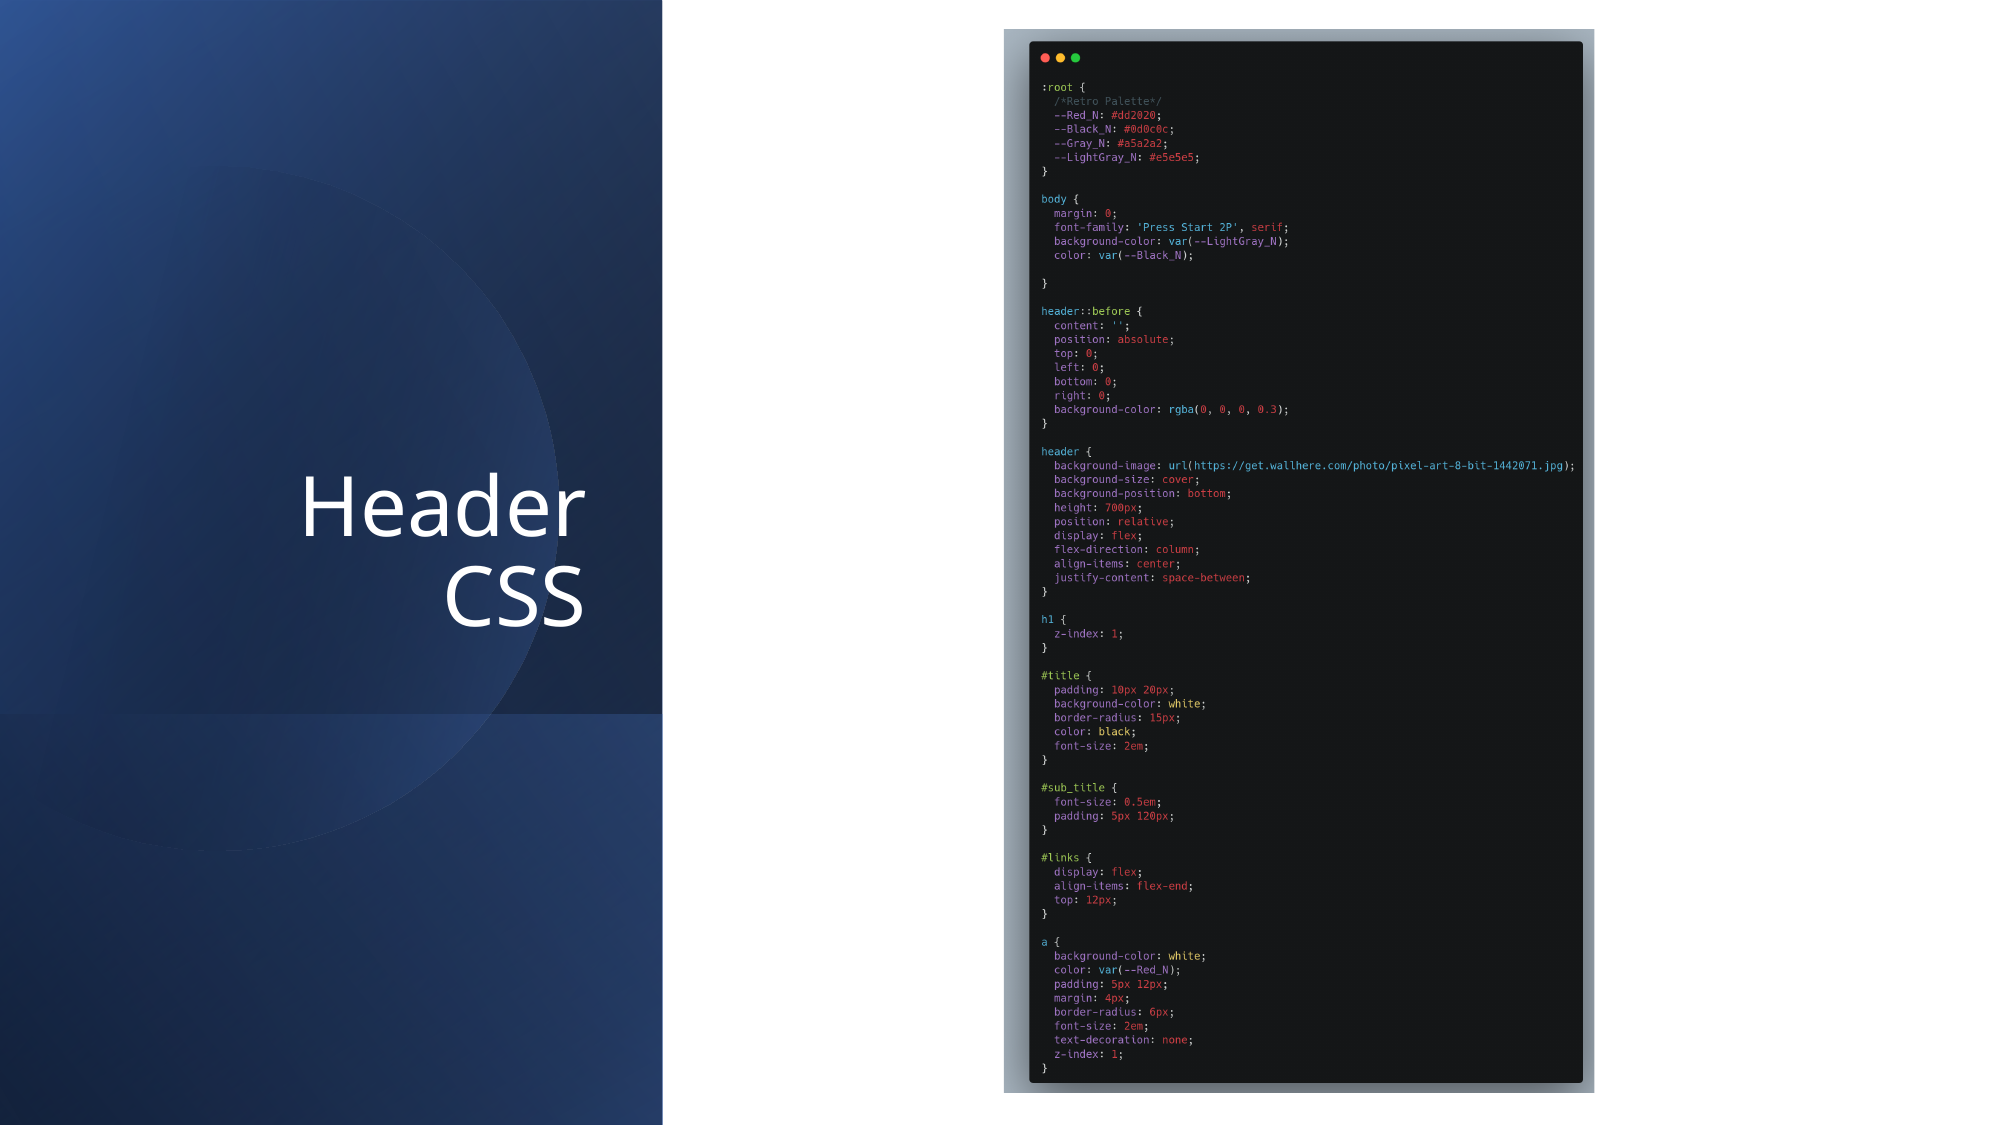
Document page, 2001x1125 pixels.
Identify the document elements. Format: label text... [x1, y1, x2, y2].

text_box [0, 0, 2000, 1125]
title Header CSS [76, 96, 602, 652]
picture [1003, 29, 1595, 1093]
